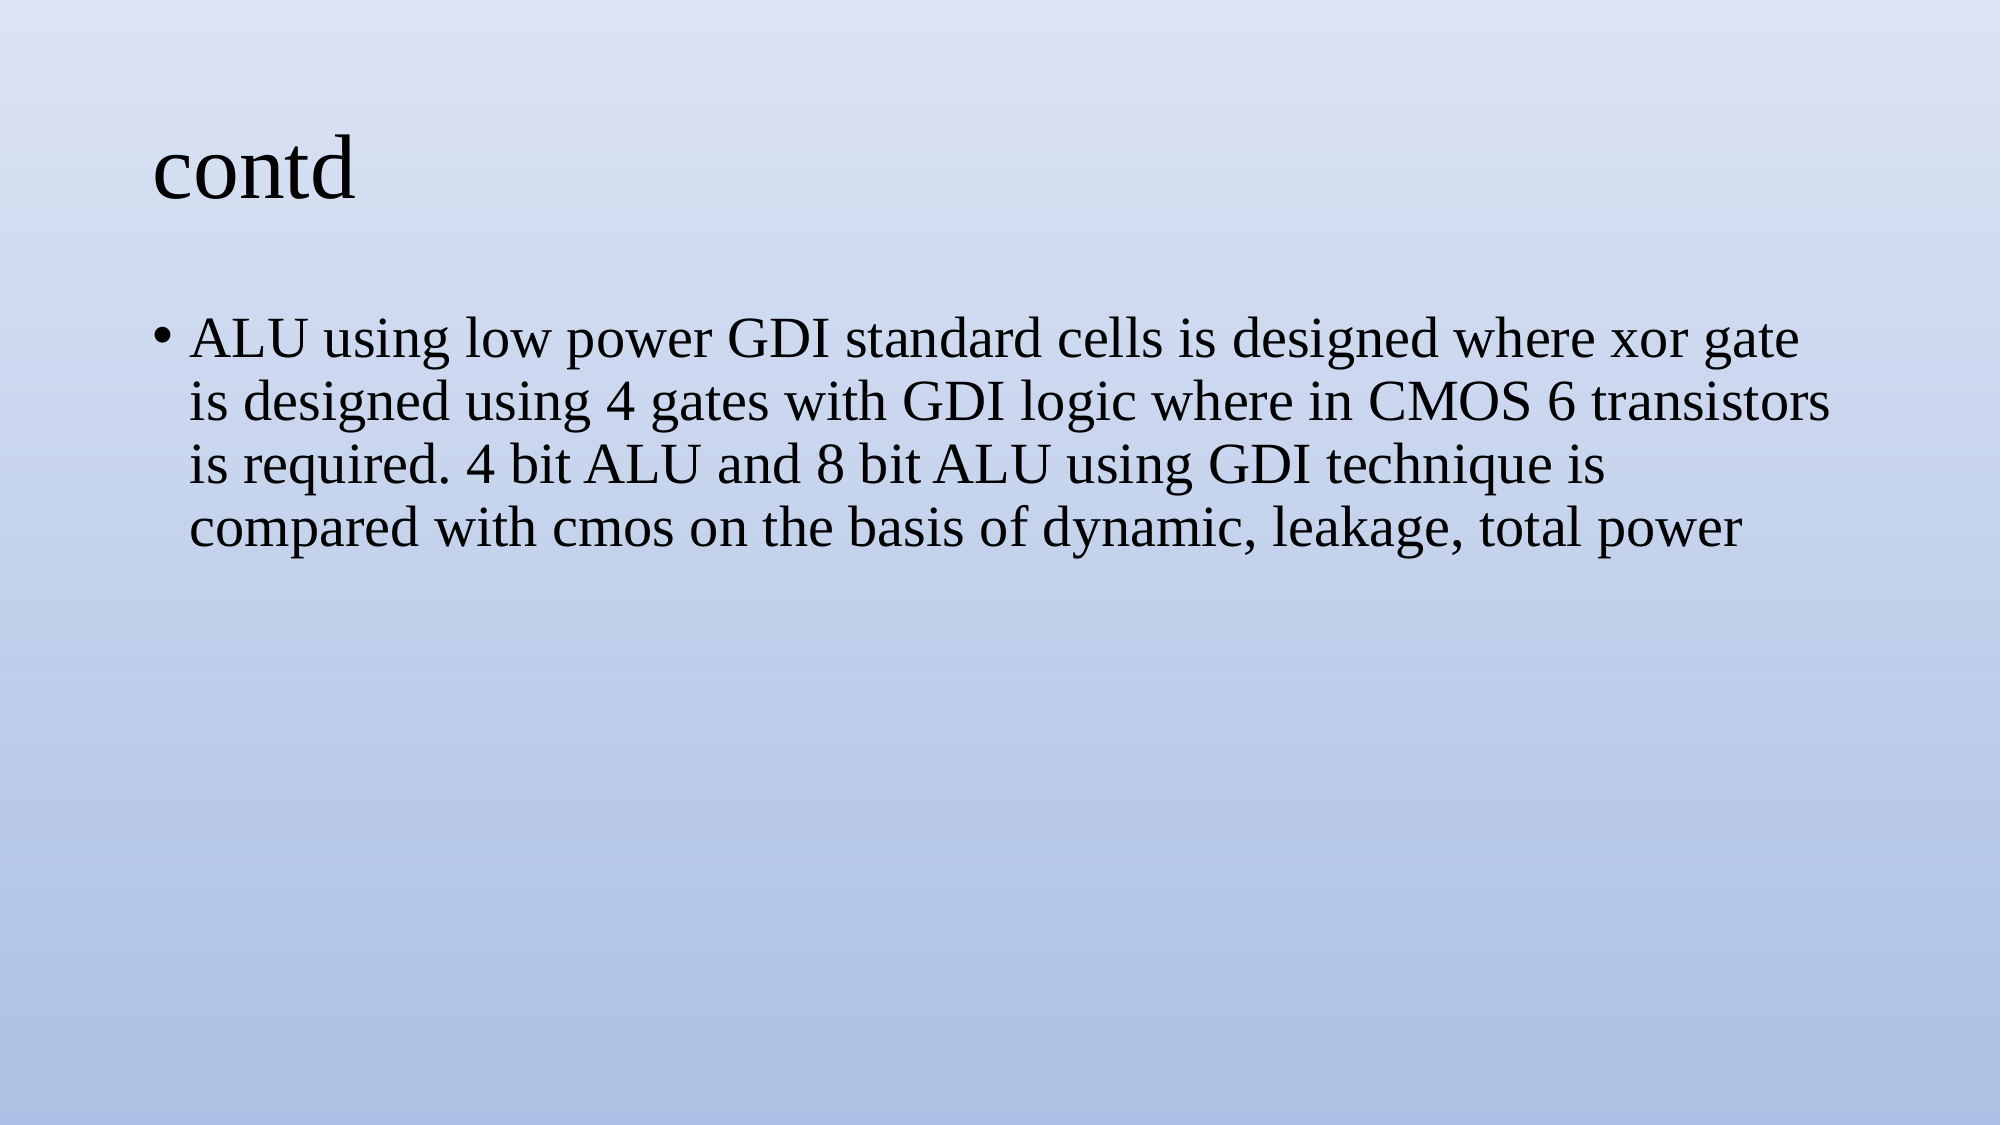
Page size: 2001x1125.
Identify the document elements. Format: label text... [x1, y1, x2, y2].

list ALU using low power GDI standard cells is designed where xor gate is designed using 4 gates with GDI logic where in CMOS 6 transistors is required. 4 bit ALU and 8 bit ALU using GDI technique is compared with cmos on the basis of dynamic, leakage, total power [137, 299, 1863, 1014]
title contd [137, 59, 1863, 278]
